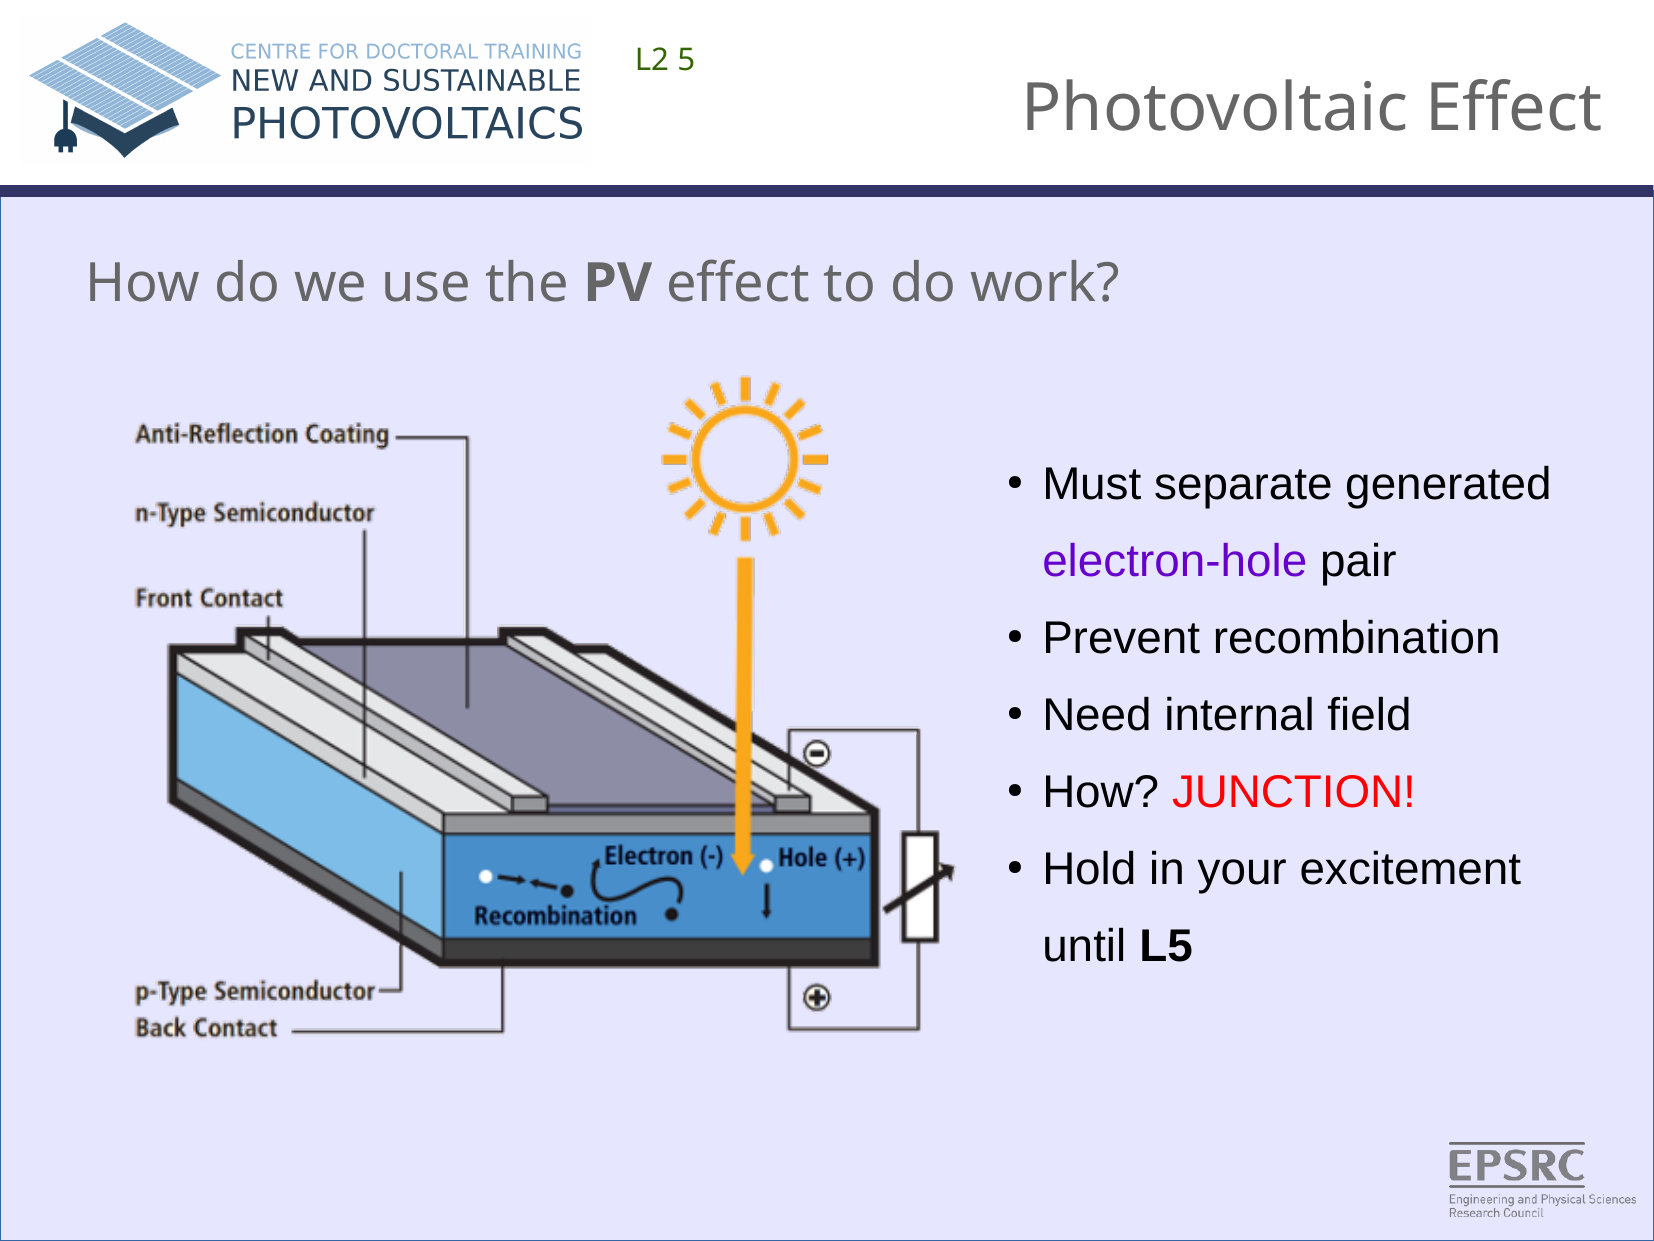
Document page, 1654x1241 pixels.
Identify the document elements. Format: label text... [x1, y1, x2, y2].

text_box [0, 197, 1654, 1241]
text_box Photovoltaic Effect [767, 51, 1619, 142]
text_box Must separate generated electron-hole pair Prevent recombination Need internal field How? JUNCTION! Hold in your excitement until L5 [992, 425, 1595, 995]
picture [1449, 1142, 1636, 1217]
picture [94, 344, 981, 1063]
text_box How do we use the PV effect to do work? [70, 236, 1465, 323]
picture [19, 17, 591, 166]
text_box L2 5 [620, 29, 880, 80]
